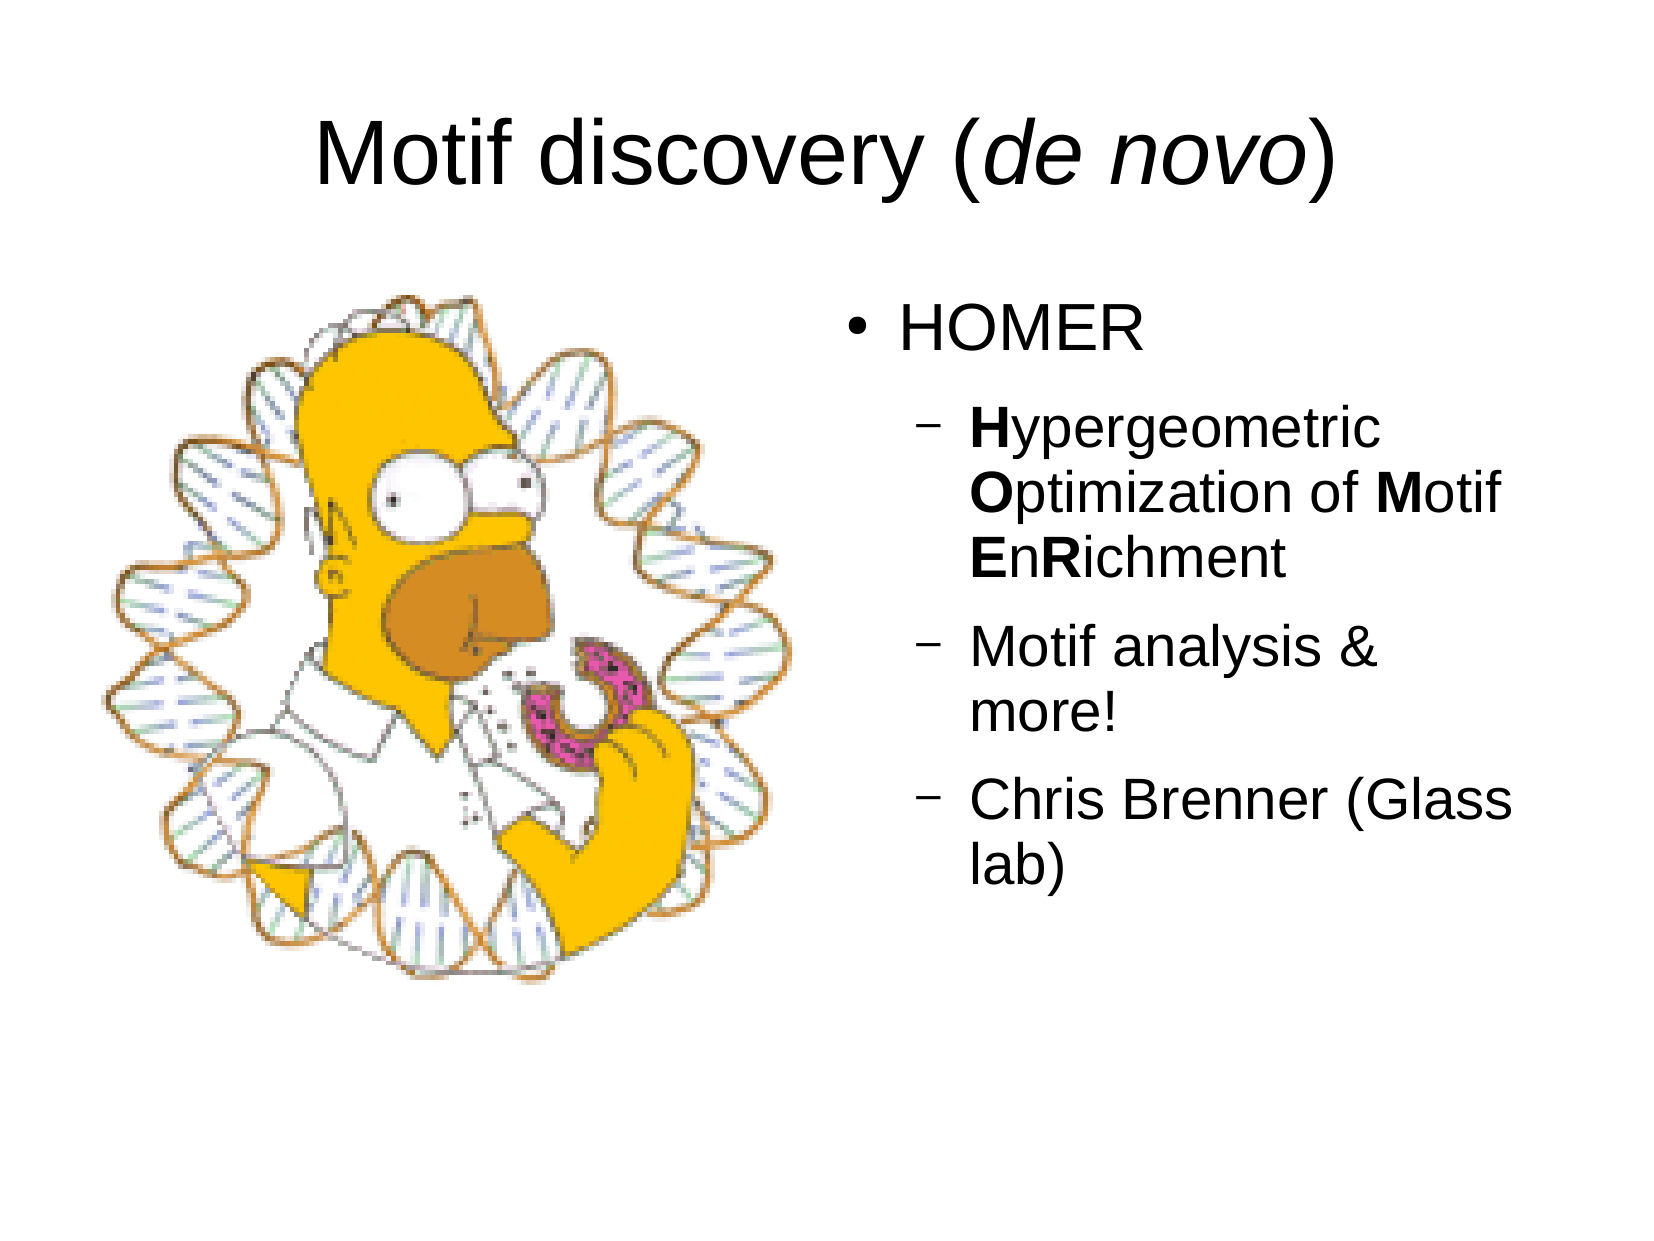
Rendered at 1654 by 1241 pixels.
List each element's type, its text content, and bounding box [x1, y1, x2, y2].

picture [92, 295, 807, 991]
title Motif discovery (de novo) [82, 49, 1571, 257]
list HOMER Hypergeometric Optimization of Motif EnRichment Motif analysis & more! Chris Brenner (Glass lab) [827, 290, 1538, 1010]
